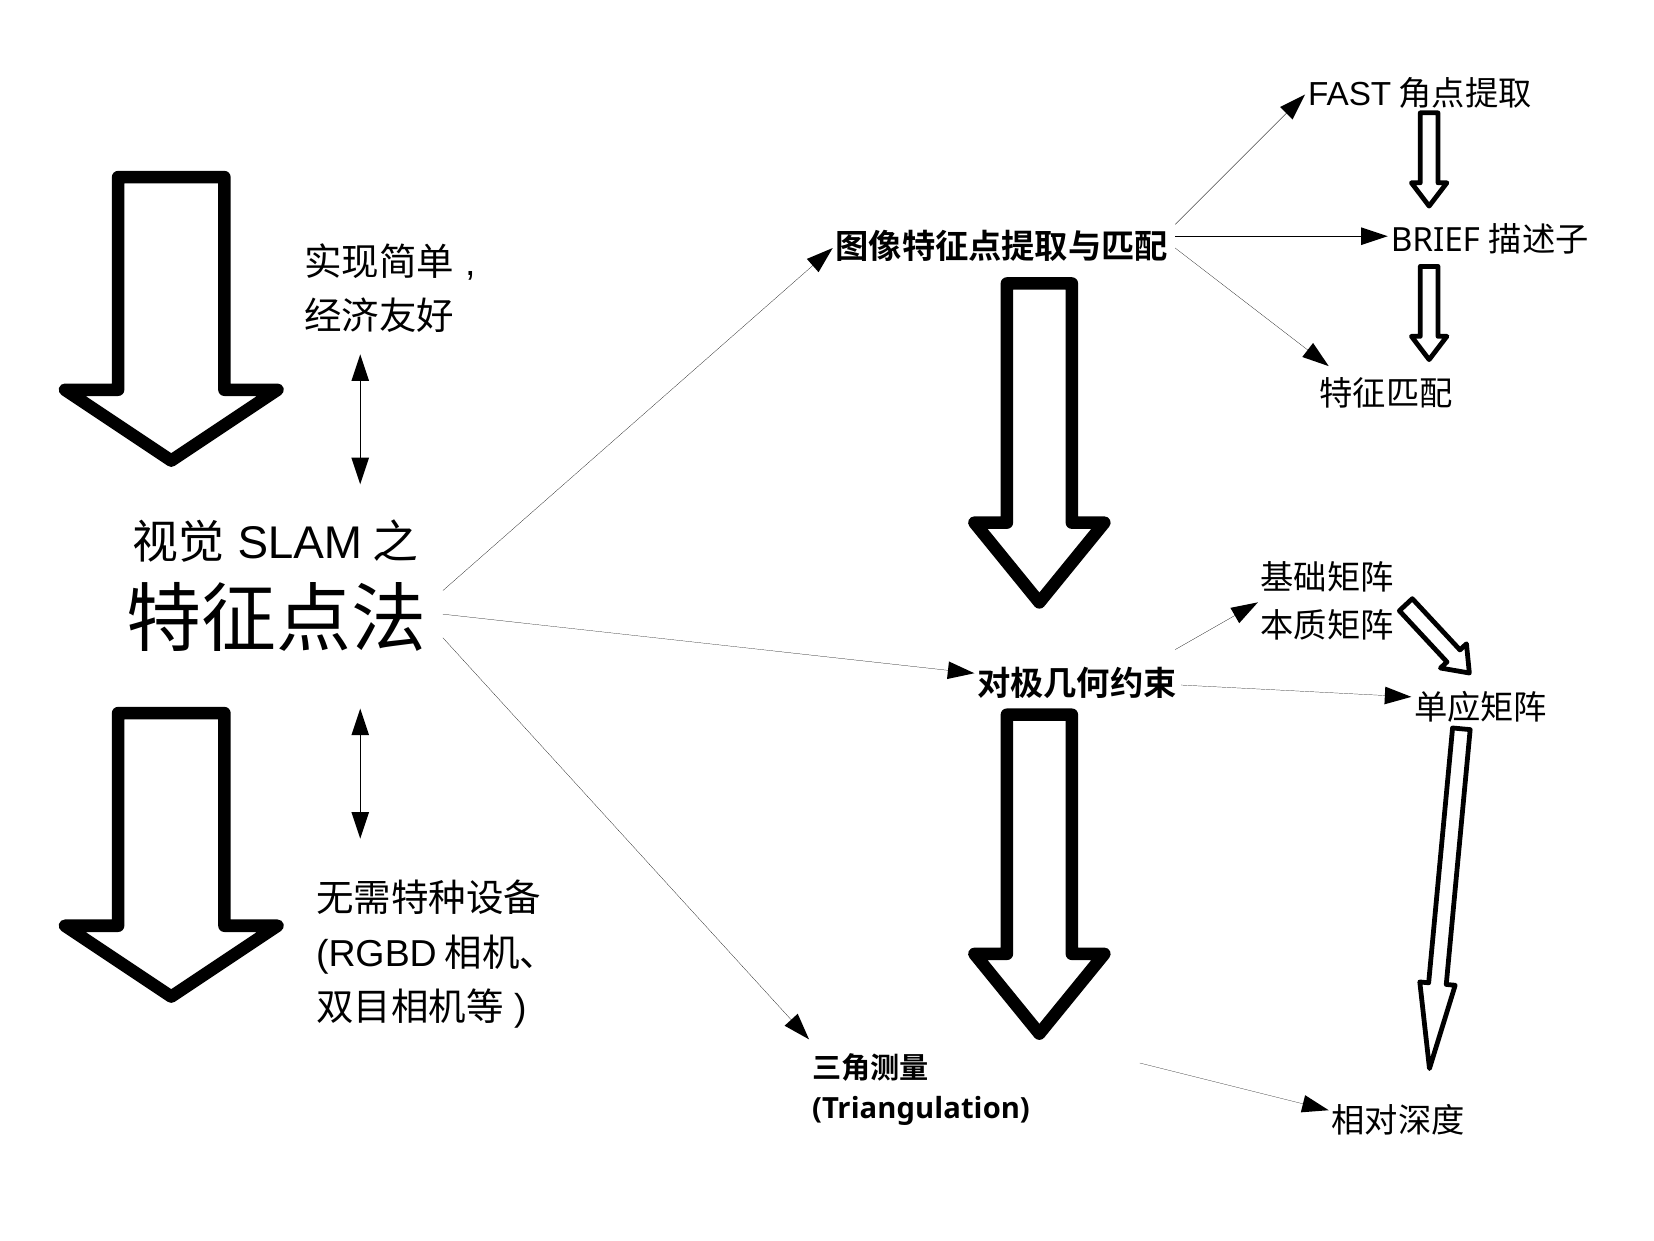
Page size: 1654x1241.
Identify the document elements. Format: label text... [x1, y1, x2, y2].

text_box 相对深度 [1316, 1086, 1483, 1146]
text_box 单应矩阵 [1399, 673, 1565, 733]
text_box 对极几何约束 [962, 649, 1192, 704]
text_box BRIEF描述子 [1375, 206, 1613, 260]
text_box 无需特种设备(RGBD相机、双目相机等) [301, 861, 573, 1016]
text_box 视觉SLAM之 [118, 498, 438, 567]
text_box 实现简单,经济友好 [289, 224, 514, 331]
text_box FAST角点提取 [1293, 59, 1554, 113]
text_box 特征匹配 [1305, 359, 1471, 414]
text_box 基础矩阵 本质矩阵 [1246, 543, 1412, 637]
text_box 图像特征点提取与匹配 [820, 212, 1188, 267]
text_box 三角测量(Triangulation) [797, 1037, 1164, 1087]
text_box 特征点法 [112, 550, 443, 674]
